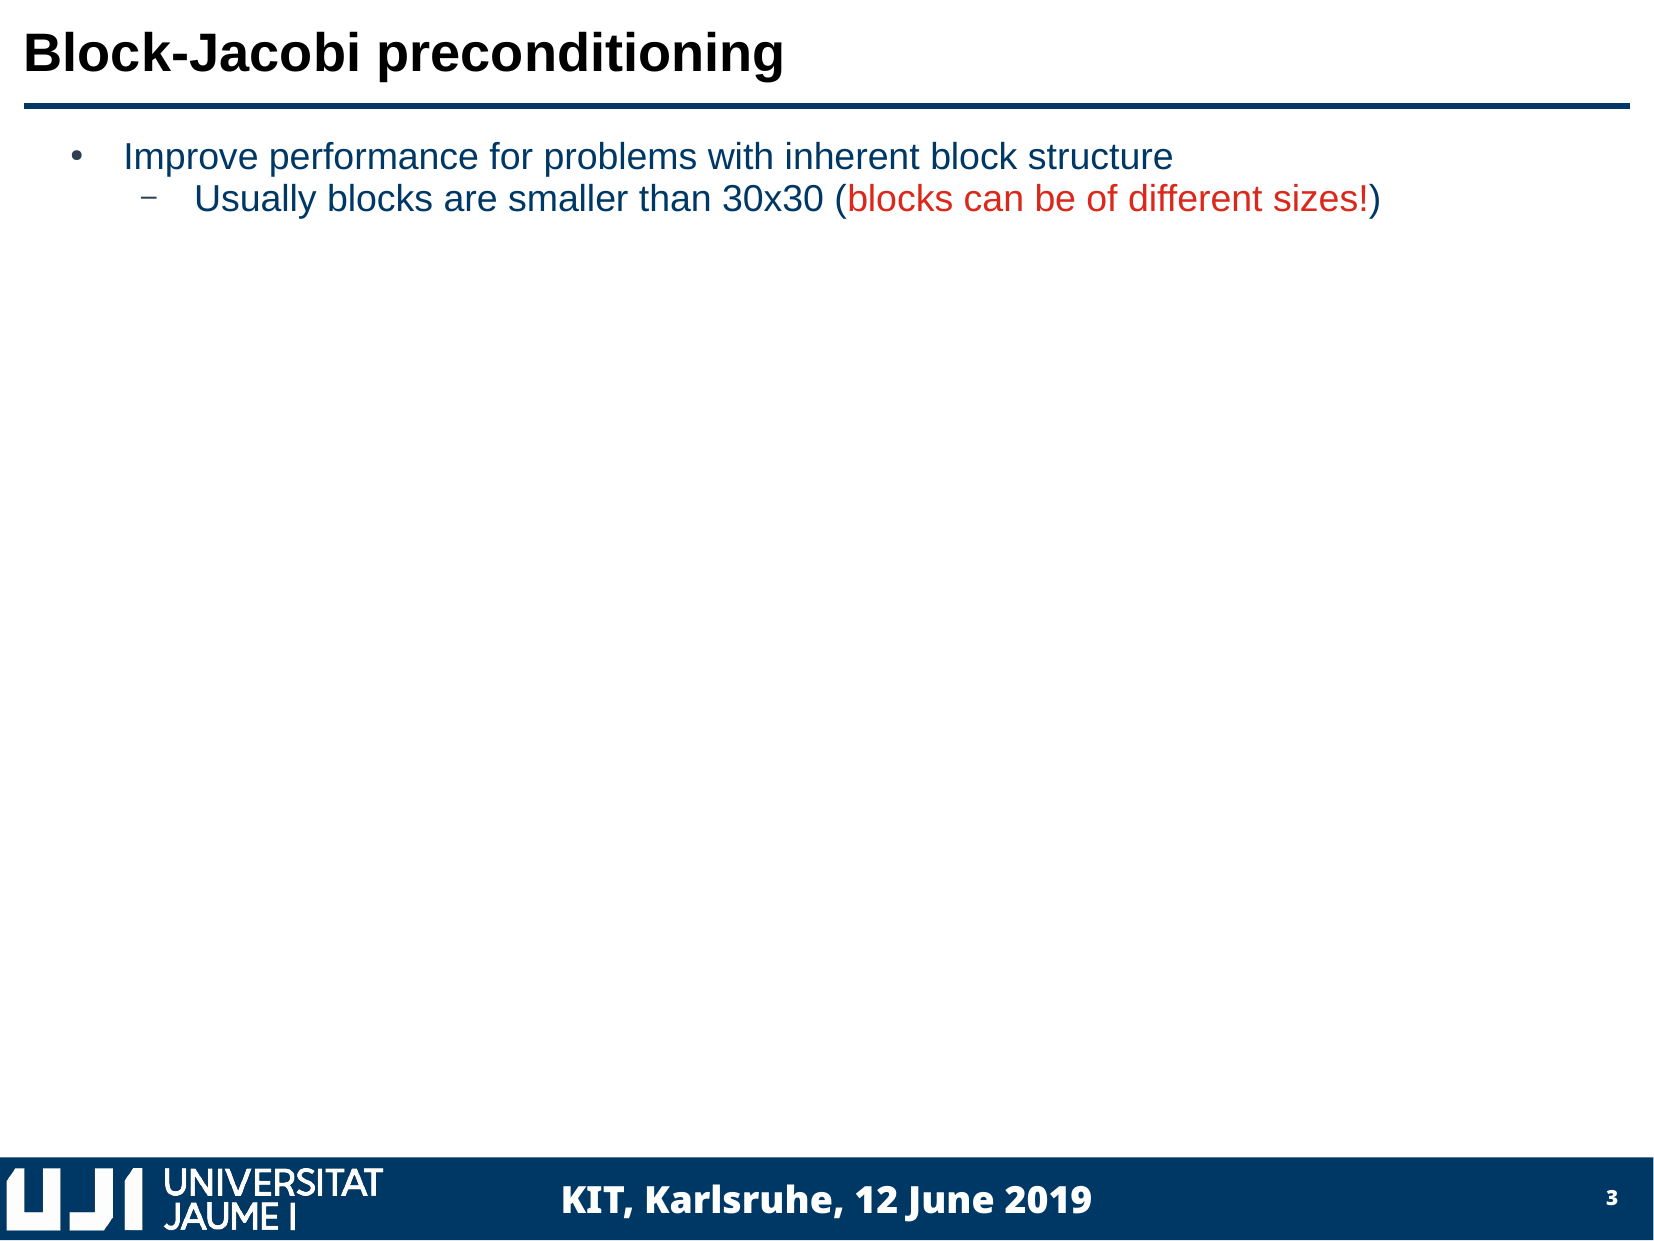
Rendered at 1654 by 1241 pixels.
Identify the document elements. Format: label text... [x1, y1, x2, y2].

text_box Improve performance for problems with inherent block structure Usually blocks are smaller than 30x30 (blocks can be of different sizes!) [37, 128, 1583, 260]
title Block-Jacobi preconditioning [23, 0, 1630, 107]
picture [0, 1158, 390, 1241]
